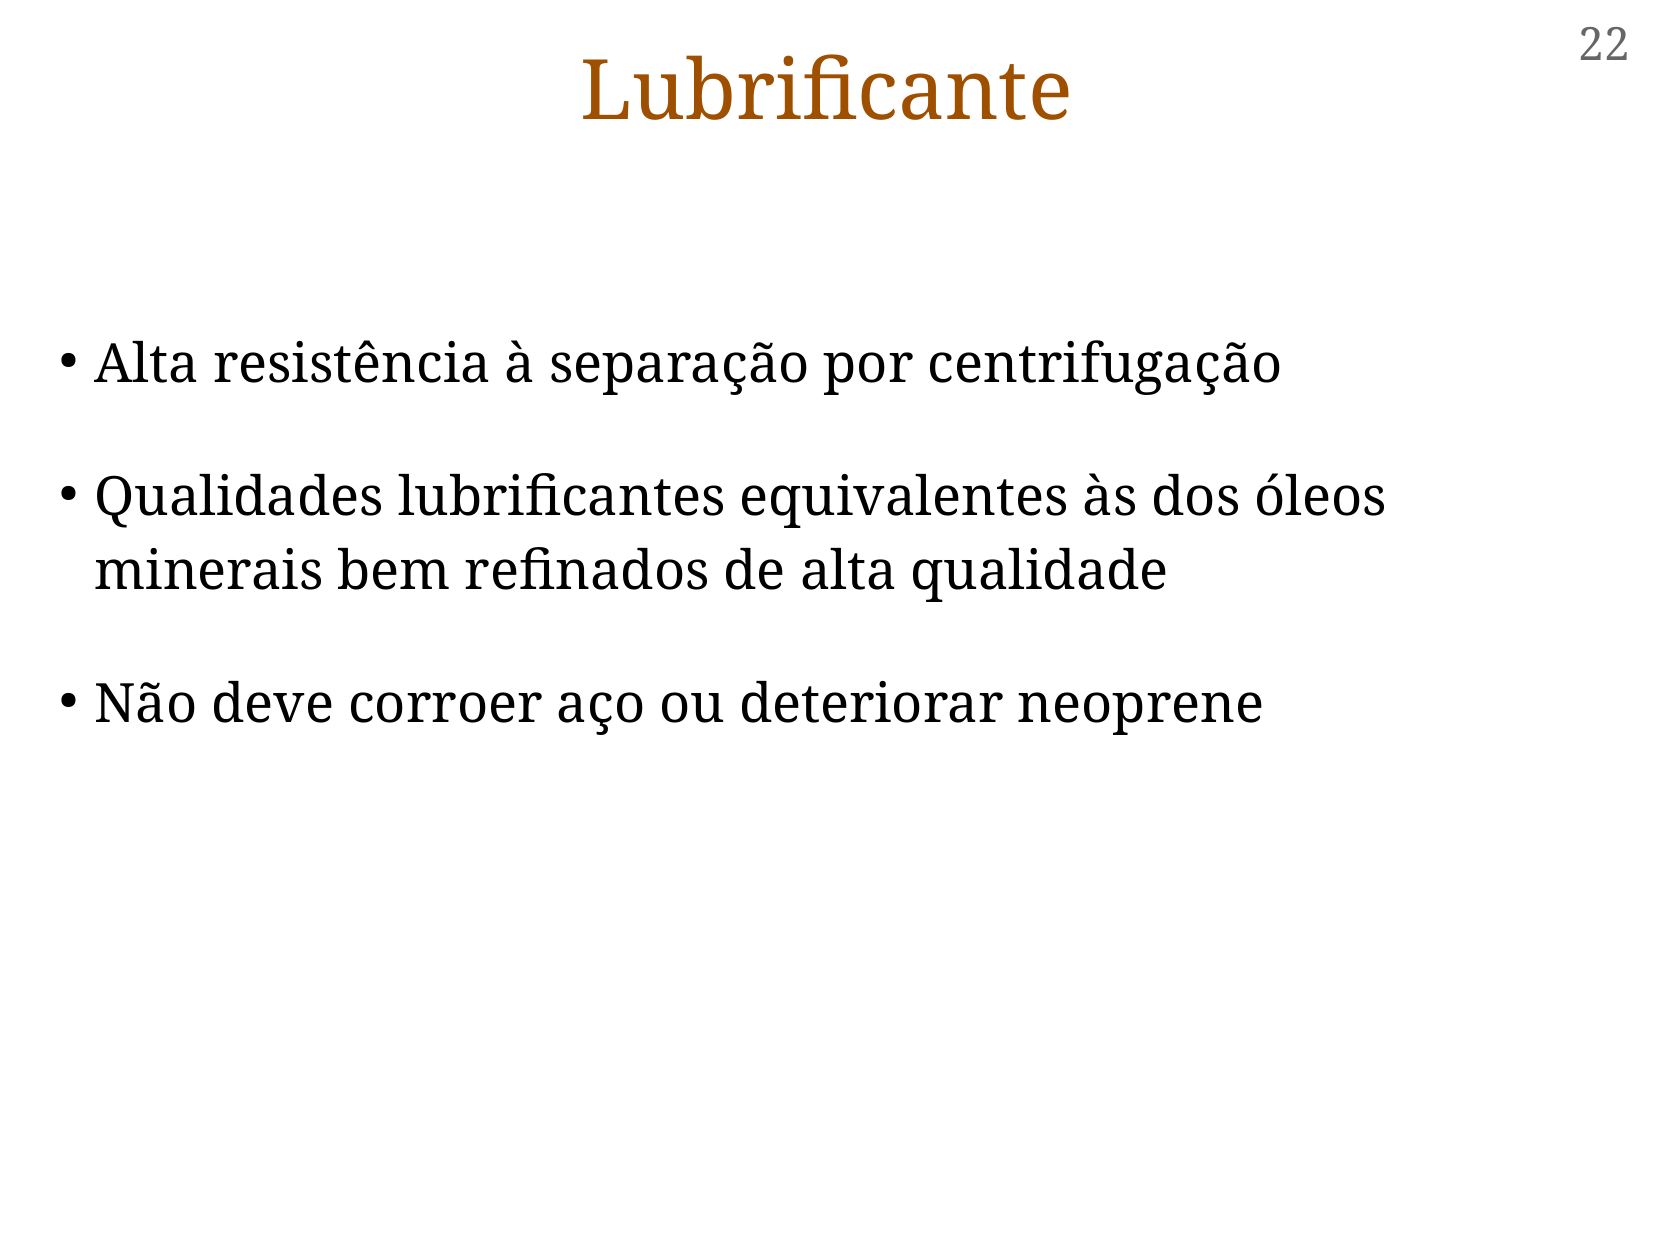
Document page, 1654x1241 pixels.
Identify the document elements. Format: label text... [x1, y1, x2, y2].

title Lubrificante [59, 29, 1595, 148]
list Alta resistência à separação por centrifugação Qualidades lubrificantes equivalentes às dos óleos minerais bem refinados de alta qualidade Não deve corroer aço ou deteriorar neoprene [59, 324, 1595, 1211]
